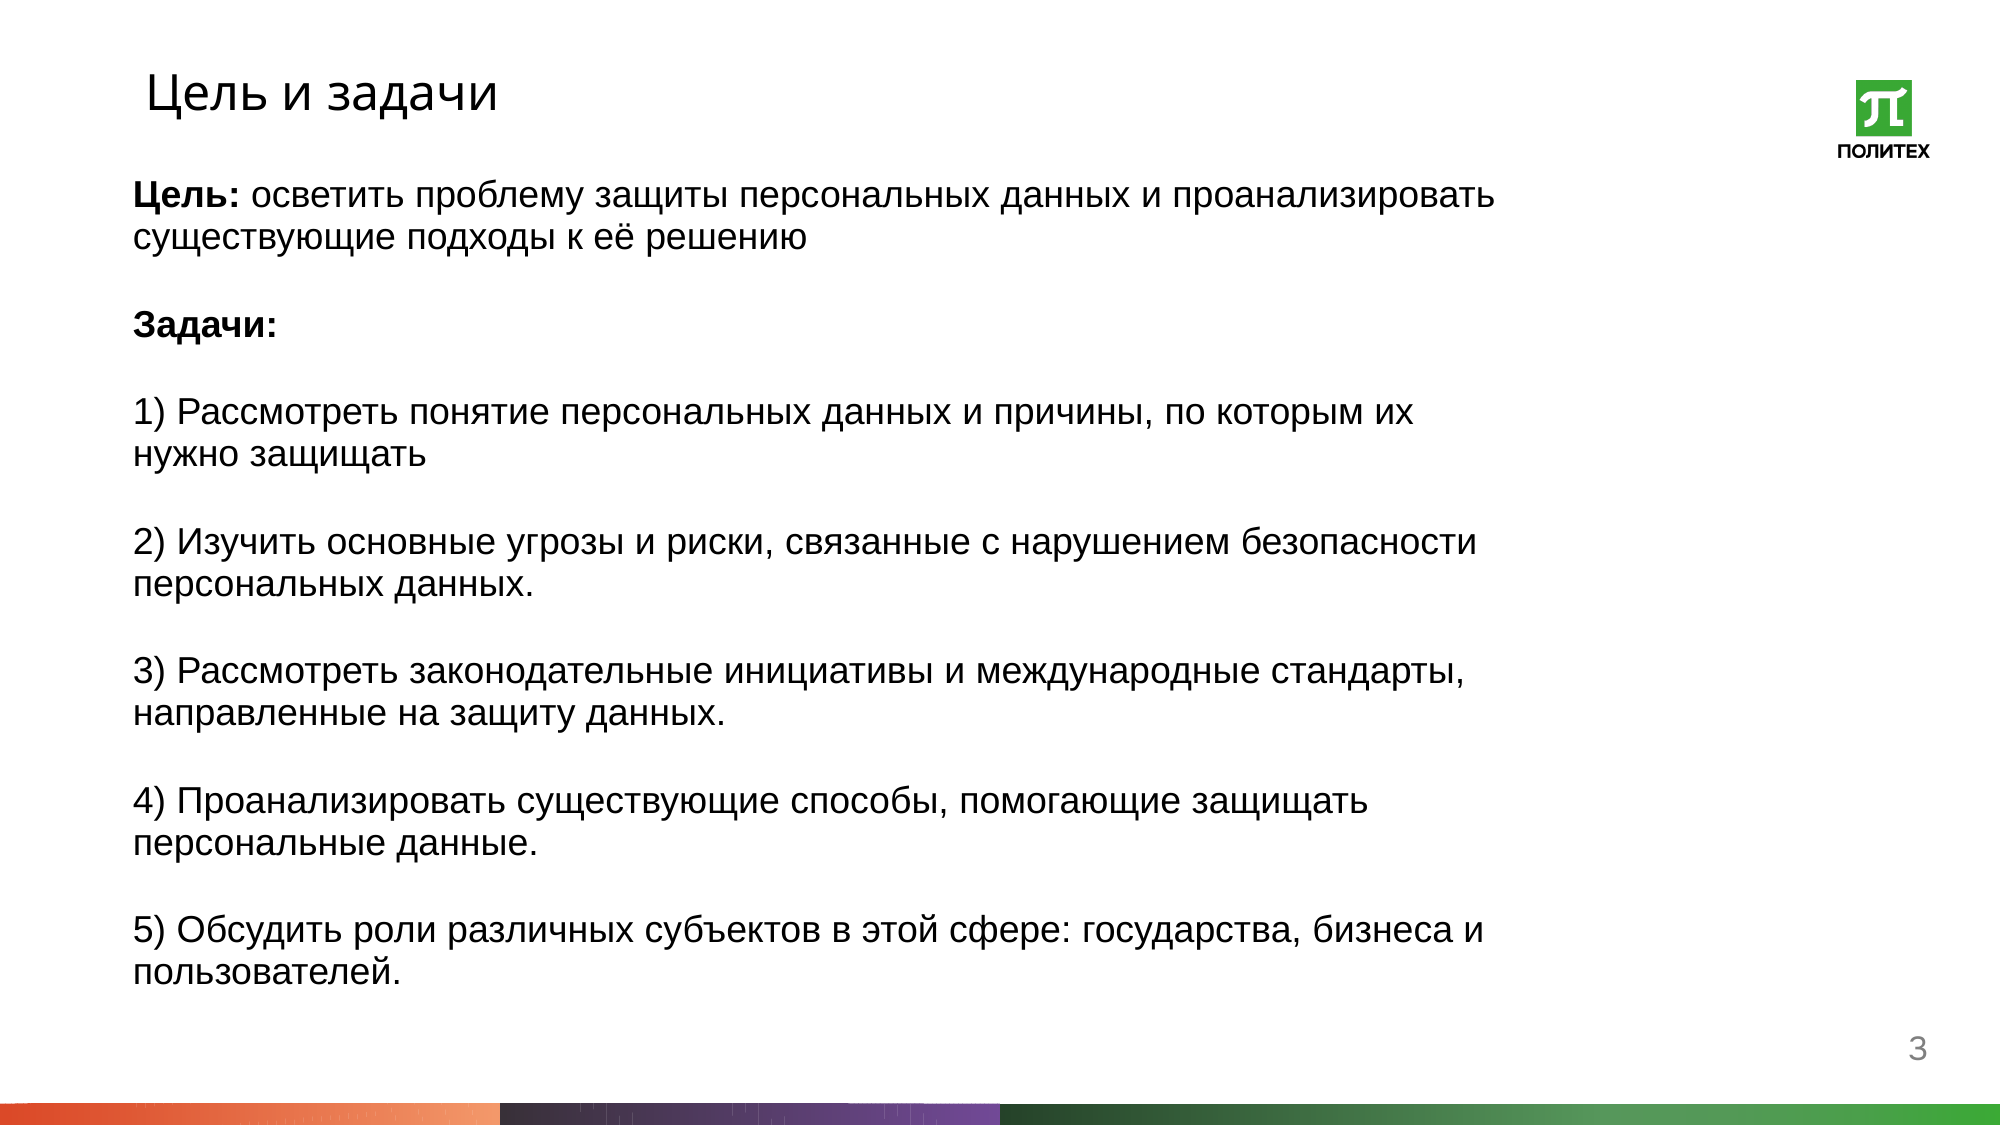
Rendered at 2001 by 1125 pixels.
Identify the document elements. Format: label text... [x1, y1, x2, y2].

text_box Цель и задачи [130, 60, 1612, 160]
slide_number <номер> [1493, 1018, 1944, 1079]
text_box Цель: осветить проблему защиты персональных данных и проанализировать существующие подходы к её решению Задачи: 1) Рассмотреть понятие персональных данных и причины, по которым их нужно защищать 2) Изучить основные угрозы и риски, связанные с нарушением безопасности персональных данных. 3) Рассмотреть законодательные инициативы и международные стандарты, направленные на защиту данных. 4) Проанализировать существующие способы, помогающие защищать персональные данные. 5) Обсудить роли различных субъектов в этой сфере: государства, бизнеса и пользователей. [118, 166, 1535, 1000]
picture [1838, 80, 1930, 158]
